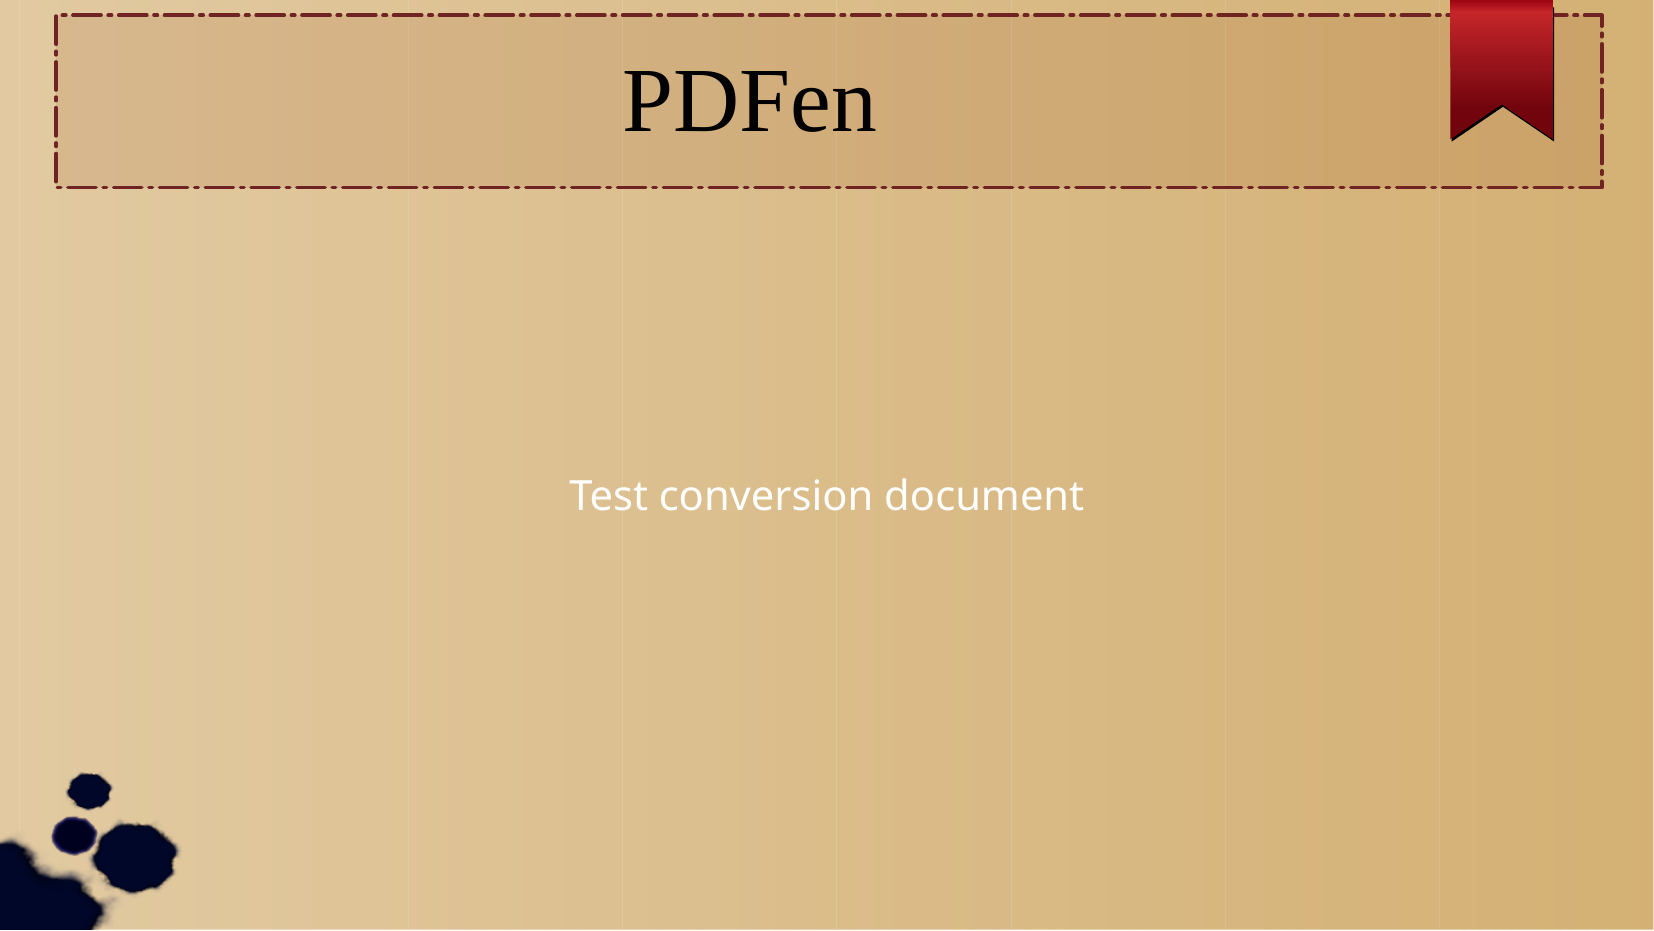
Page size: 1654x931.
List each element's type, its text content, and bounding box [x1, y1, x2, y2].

subtitle Test conversion document [82, 224, 1571, 764]
title PDFen [59, 11, 1441, 189]
